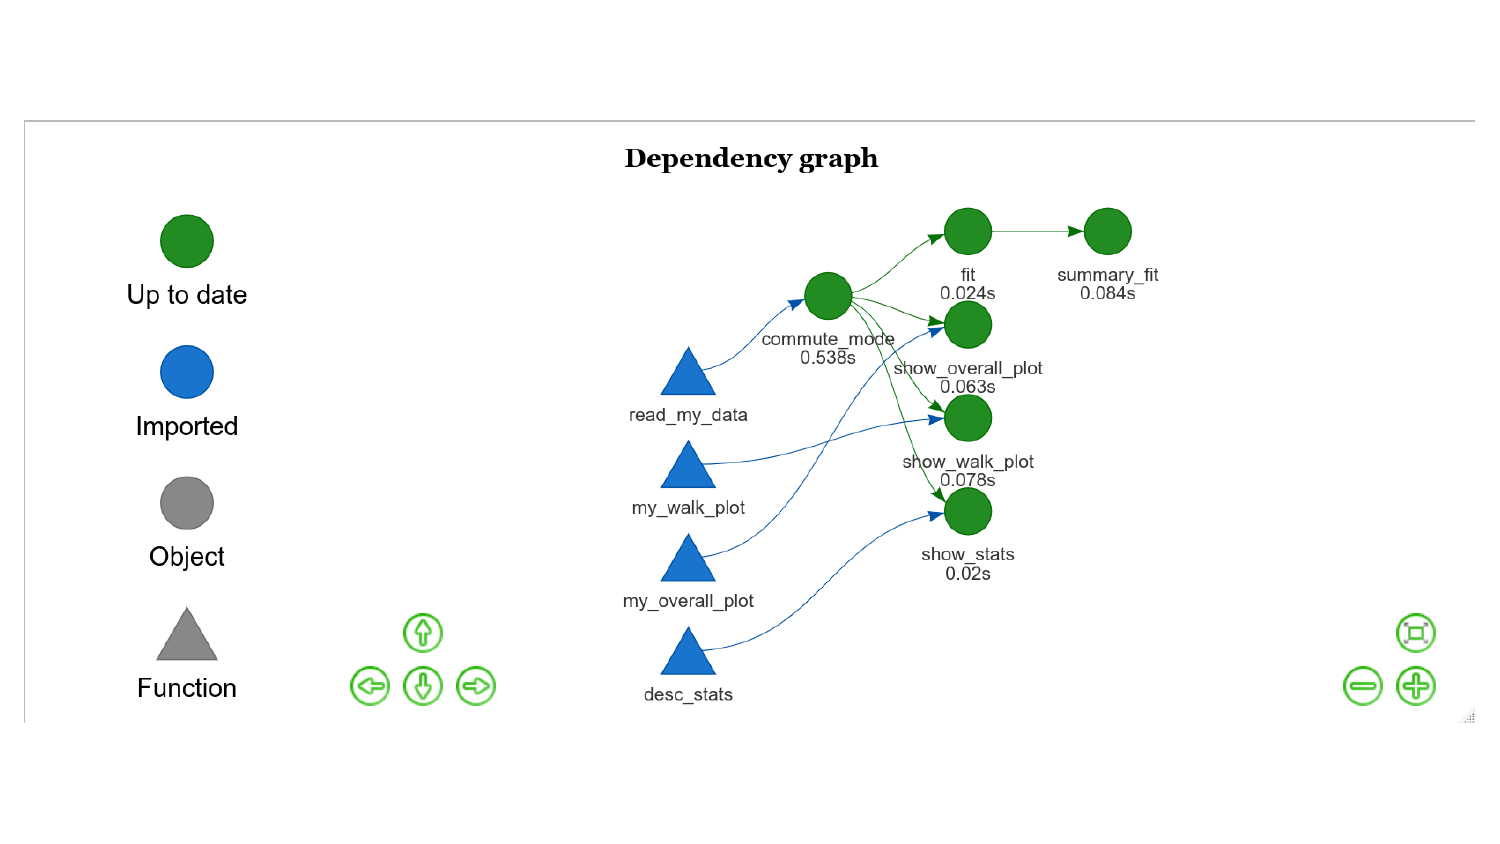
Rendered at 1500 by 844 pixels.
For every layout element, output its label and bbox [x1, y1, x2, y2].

picture [24, 120, 1475, 723]
